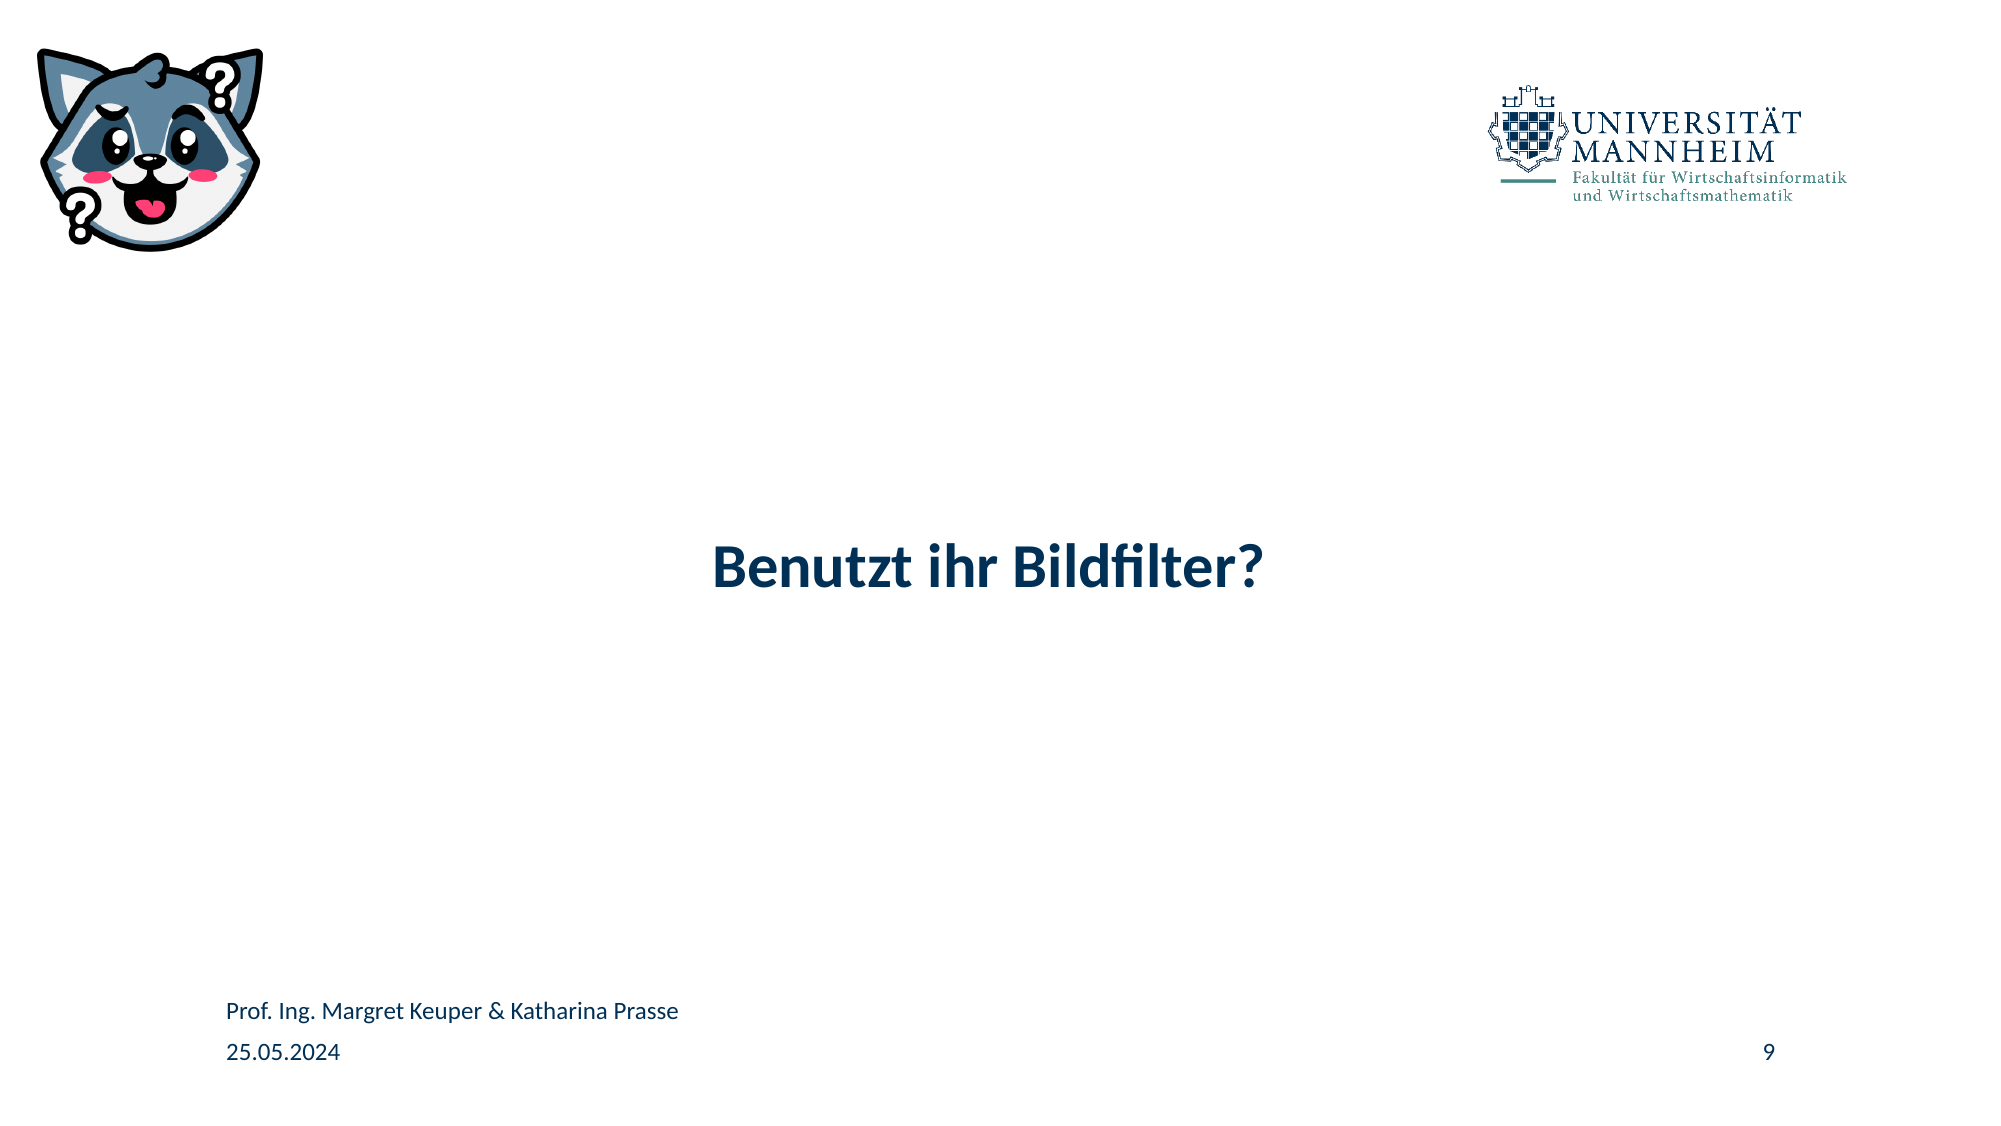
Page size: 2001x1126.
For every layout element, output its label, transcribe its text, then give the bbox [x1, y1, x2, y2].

picture [1440, 47, 1894, 248]
title Benutzt ihr Bildfilter? [365, 525, 1613, 618]
picture [37, 37, 263, 263]
